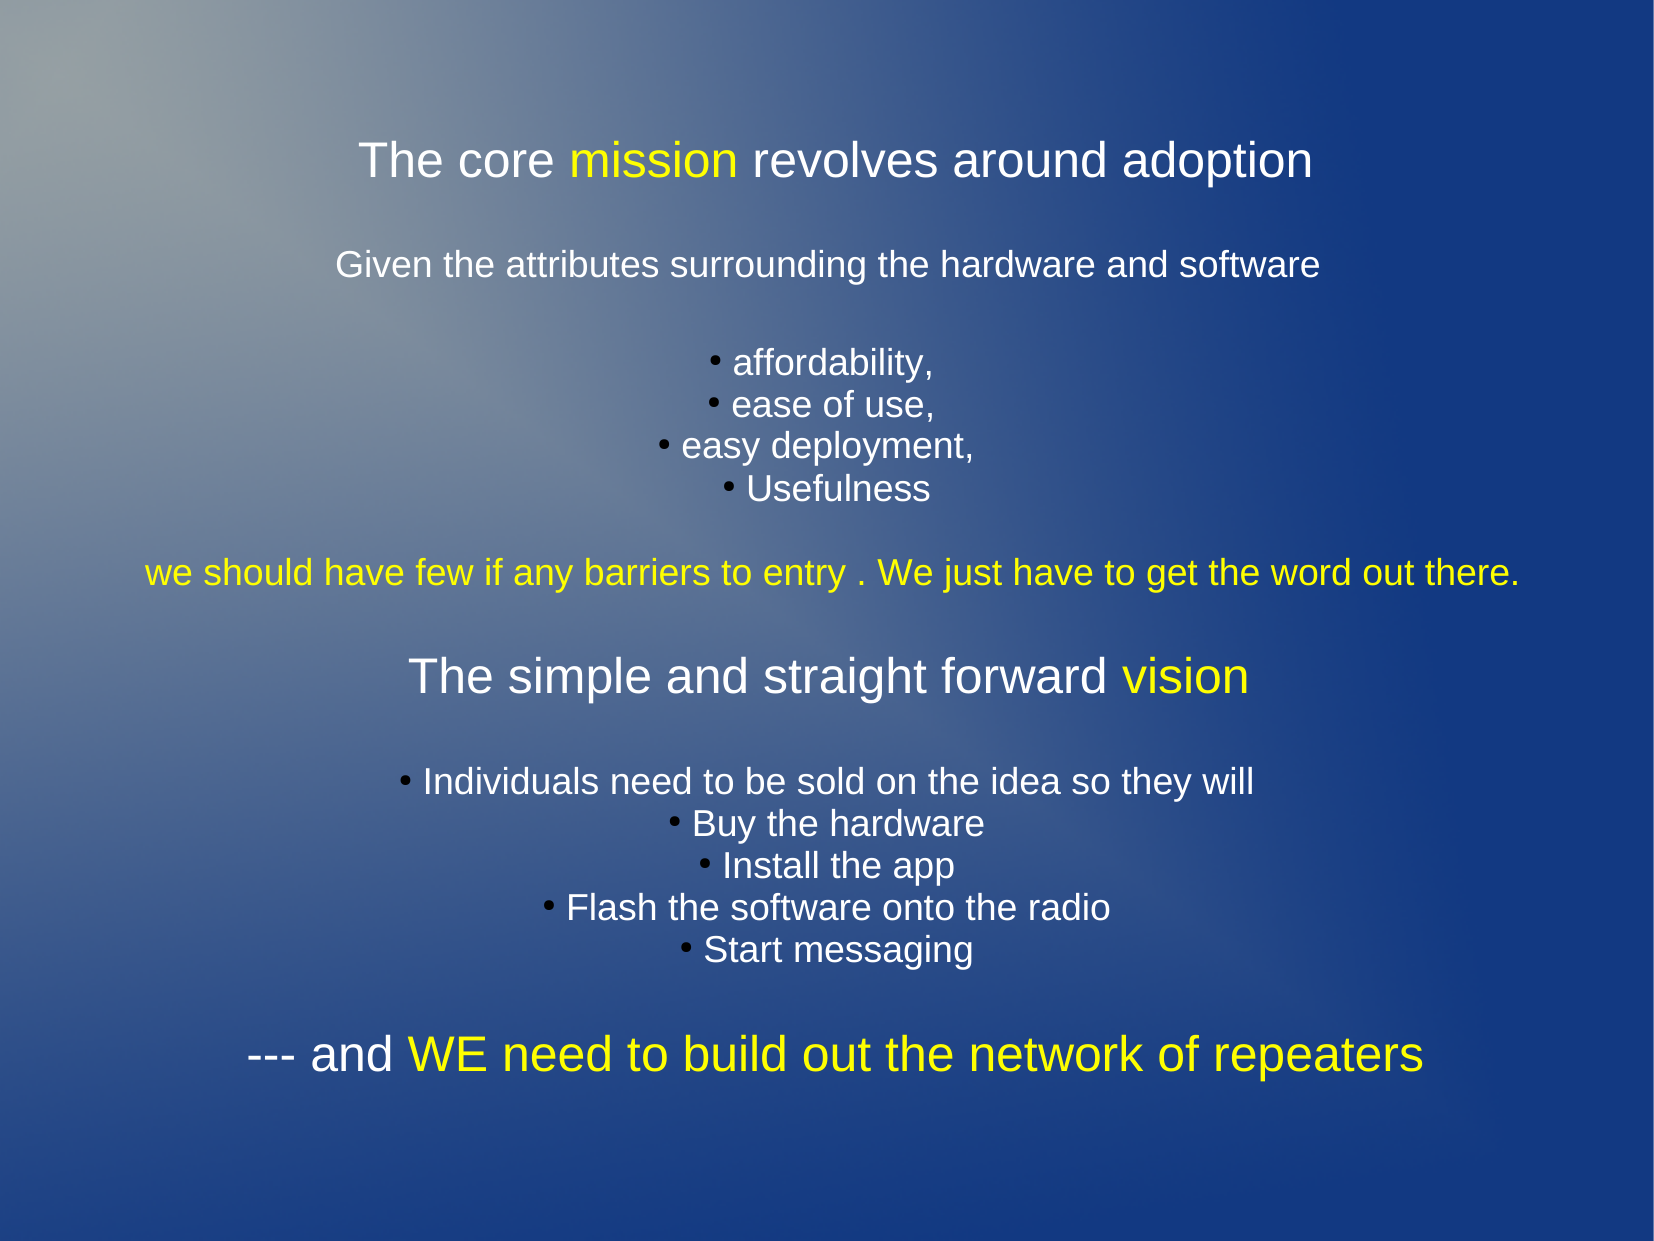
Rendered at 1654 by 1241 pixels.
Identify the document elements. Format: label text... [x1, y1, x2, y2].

picture [0, 0, 1654, 1241]
subtitle The core mission revolves around adoption Given the attributes surrounding the hardware and software affordability, ease of use, easy deployment, Usefulness we should have few if any barriers to entry . We just have to get the word out there. The simple and straight forward vision Individuals need to be sold on the idea so they will Buy the hardware Install the app Flash the software onto the radio Start messaging --- and WE need to build out the network of repeaters [82, 105, 1571, 1165]
